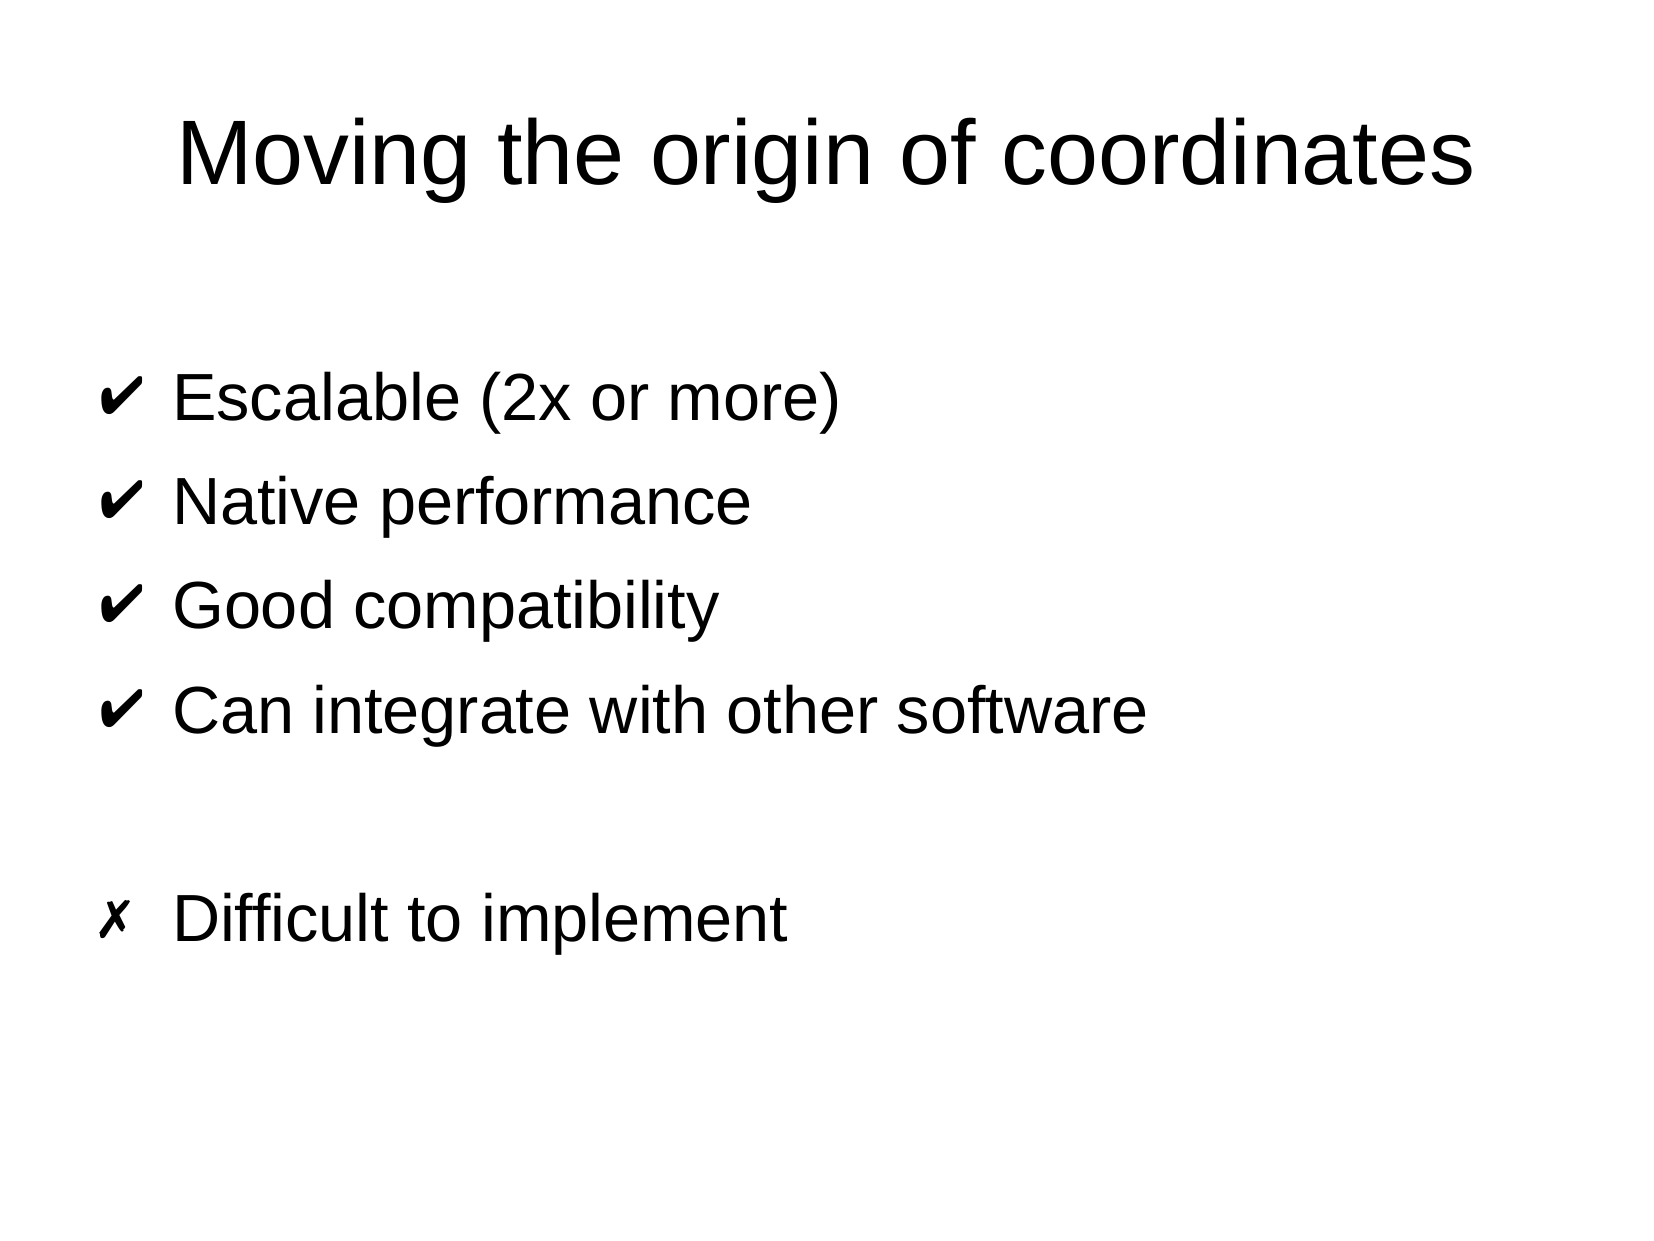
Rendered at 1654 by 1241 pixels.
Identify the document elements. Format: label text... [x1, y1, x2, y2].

title Moving the origin of coordinates [82, 49, 1571, 257]
list Escalable (2x or more) Native performance Good compatibility Can integrate with other software Difficult to implement [82, 360, 1571, 1010]
